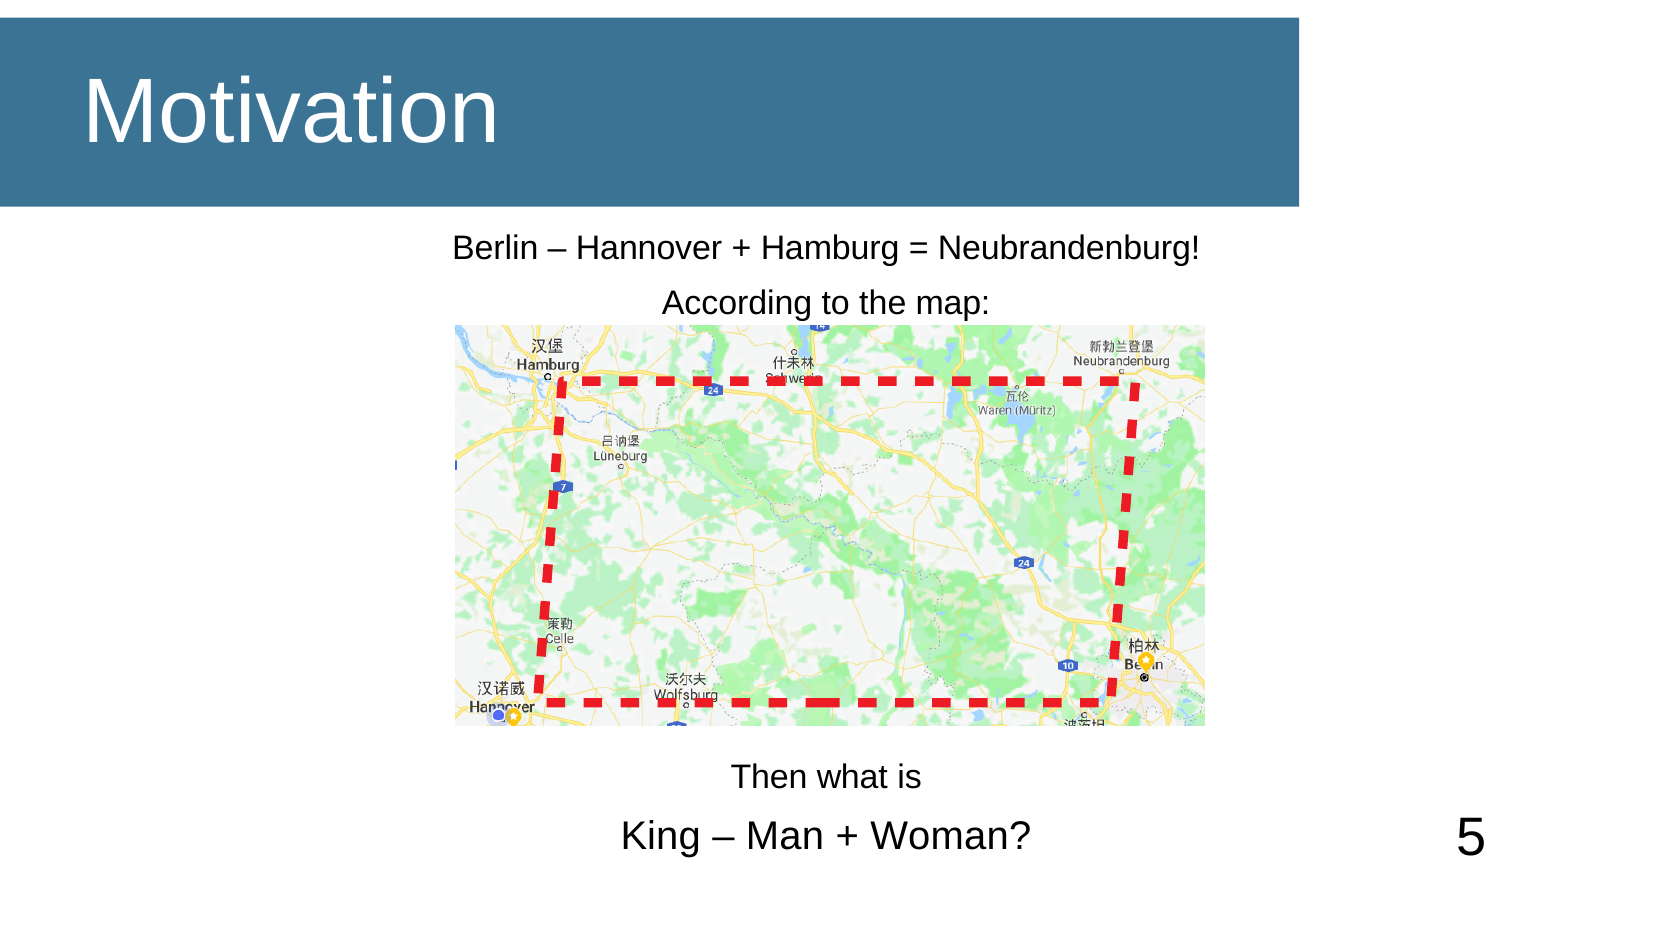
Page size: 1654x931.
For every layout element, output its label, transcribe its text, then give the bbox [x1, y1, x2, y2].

picture [455, 325, 1205, 726]
list Berlin – Hannover + Hamburg = Neubrandenburg! According to the map: Then what is King – Man + Woman? [82, 224, 1571, 863]
title Motivation [82, 35, 1234, 189]
